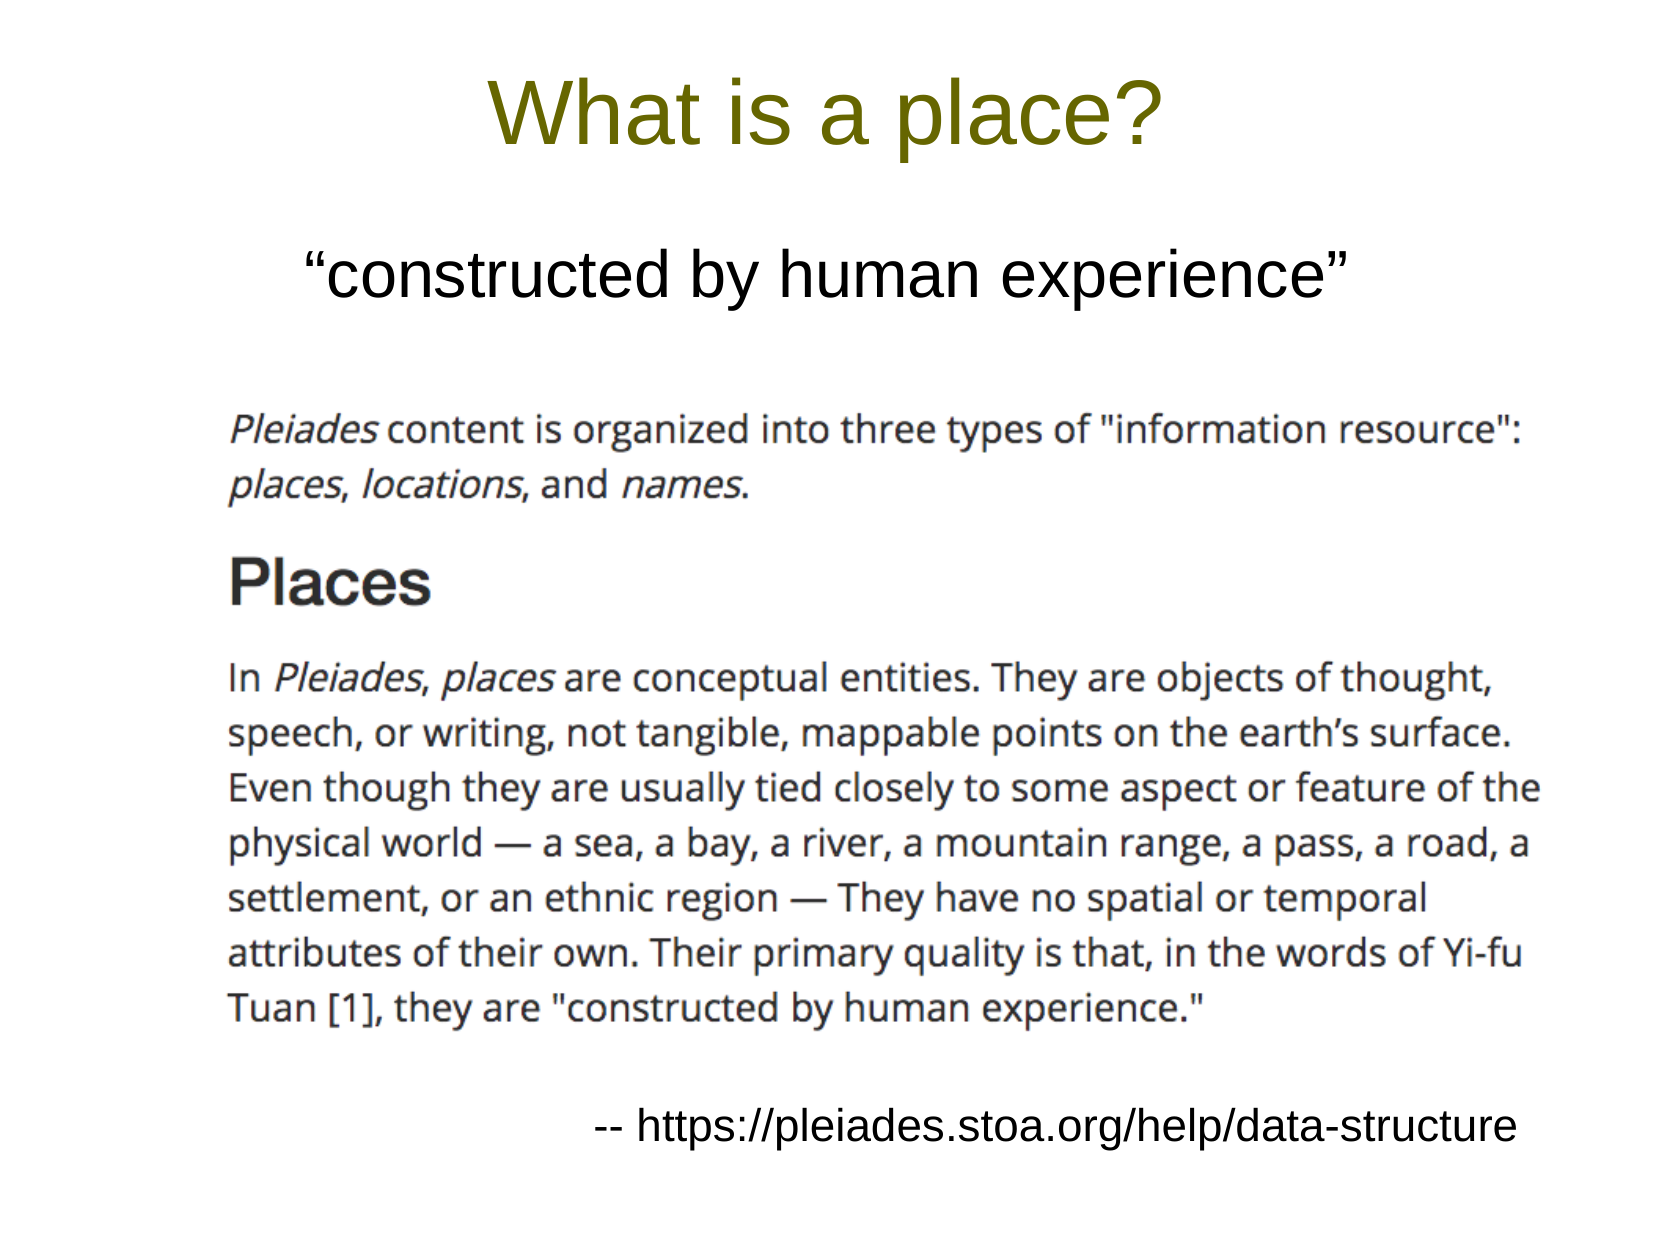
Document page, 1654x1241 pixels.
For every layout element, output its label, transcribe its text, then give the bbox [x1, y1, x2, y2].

list “constructed by human experience” [82, 237, 1571, 343]
title What is a place? [82, 49, 1571, 178]
picture [151, 371, 1595, 1058]
text_box -- https://pleiades.stoa.org/help/data-structure [354, 1092, 1534, 1182]
